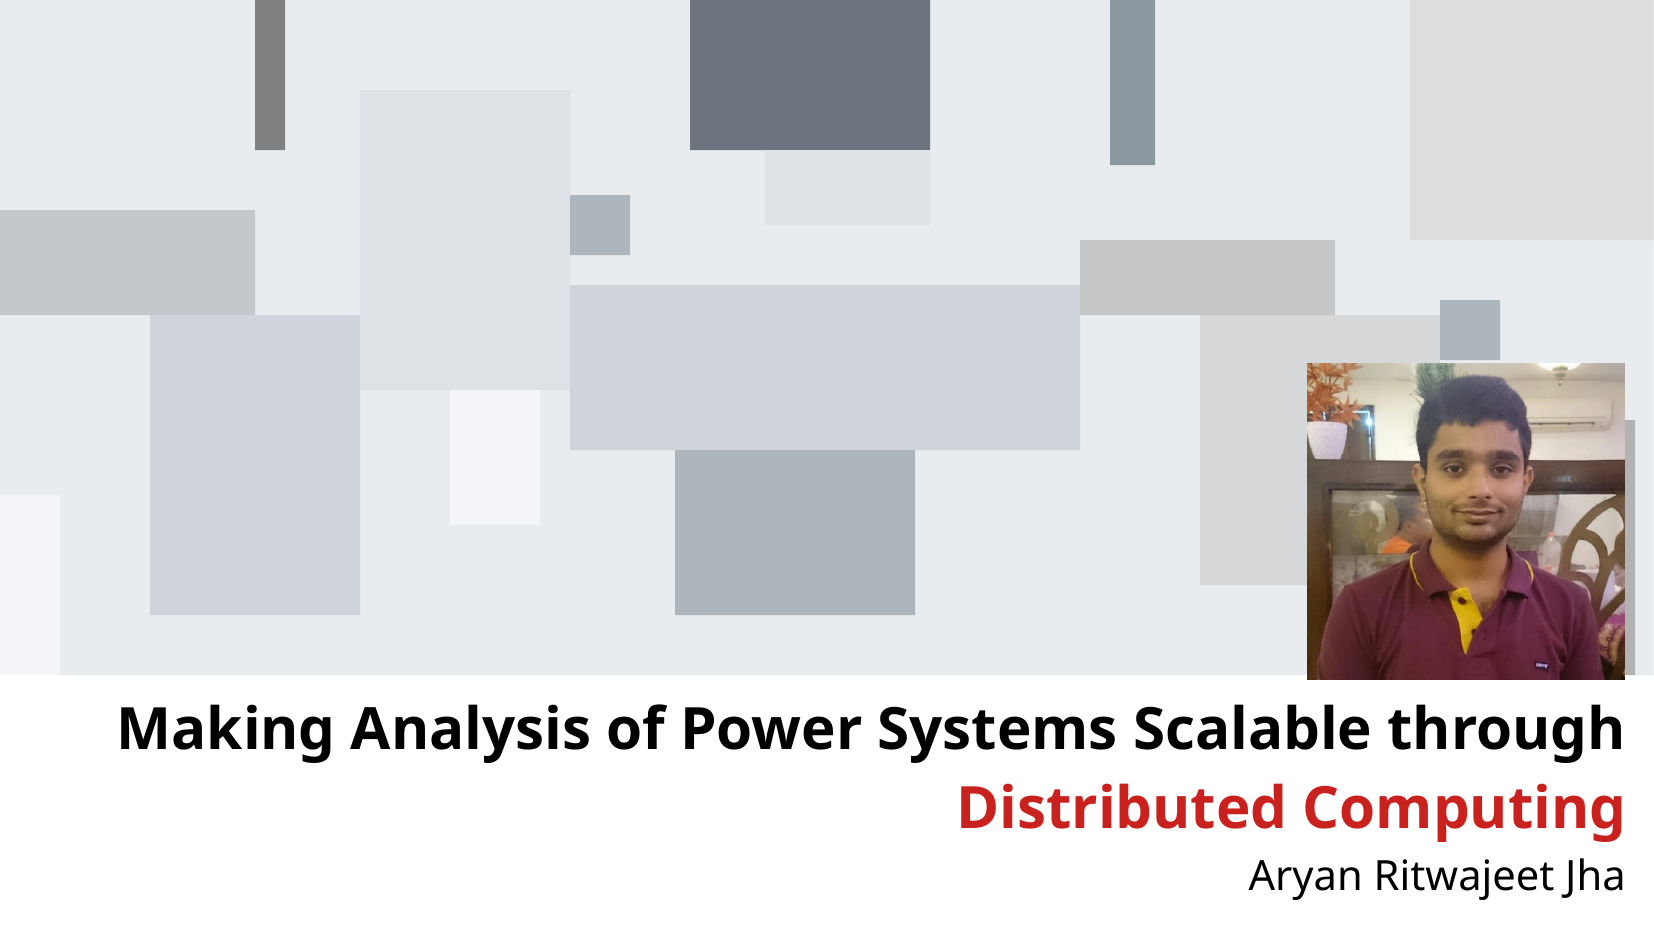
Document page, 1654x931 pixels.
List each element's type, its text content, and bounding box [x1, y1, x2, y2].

picture [1307, 363, 1625, 681]
text_box Making Analysis of Power Systems Scalable through Distributed Computing Aryan Ritwajeet Jha [75, 680, 1641, 927]
